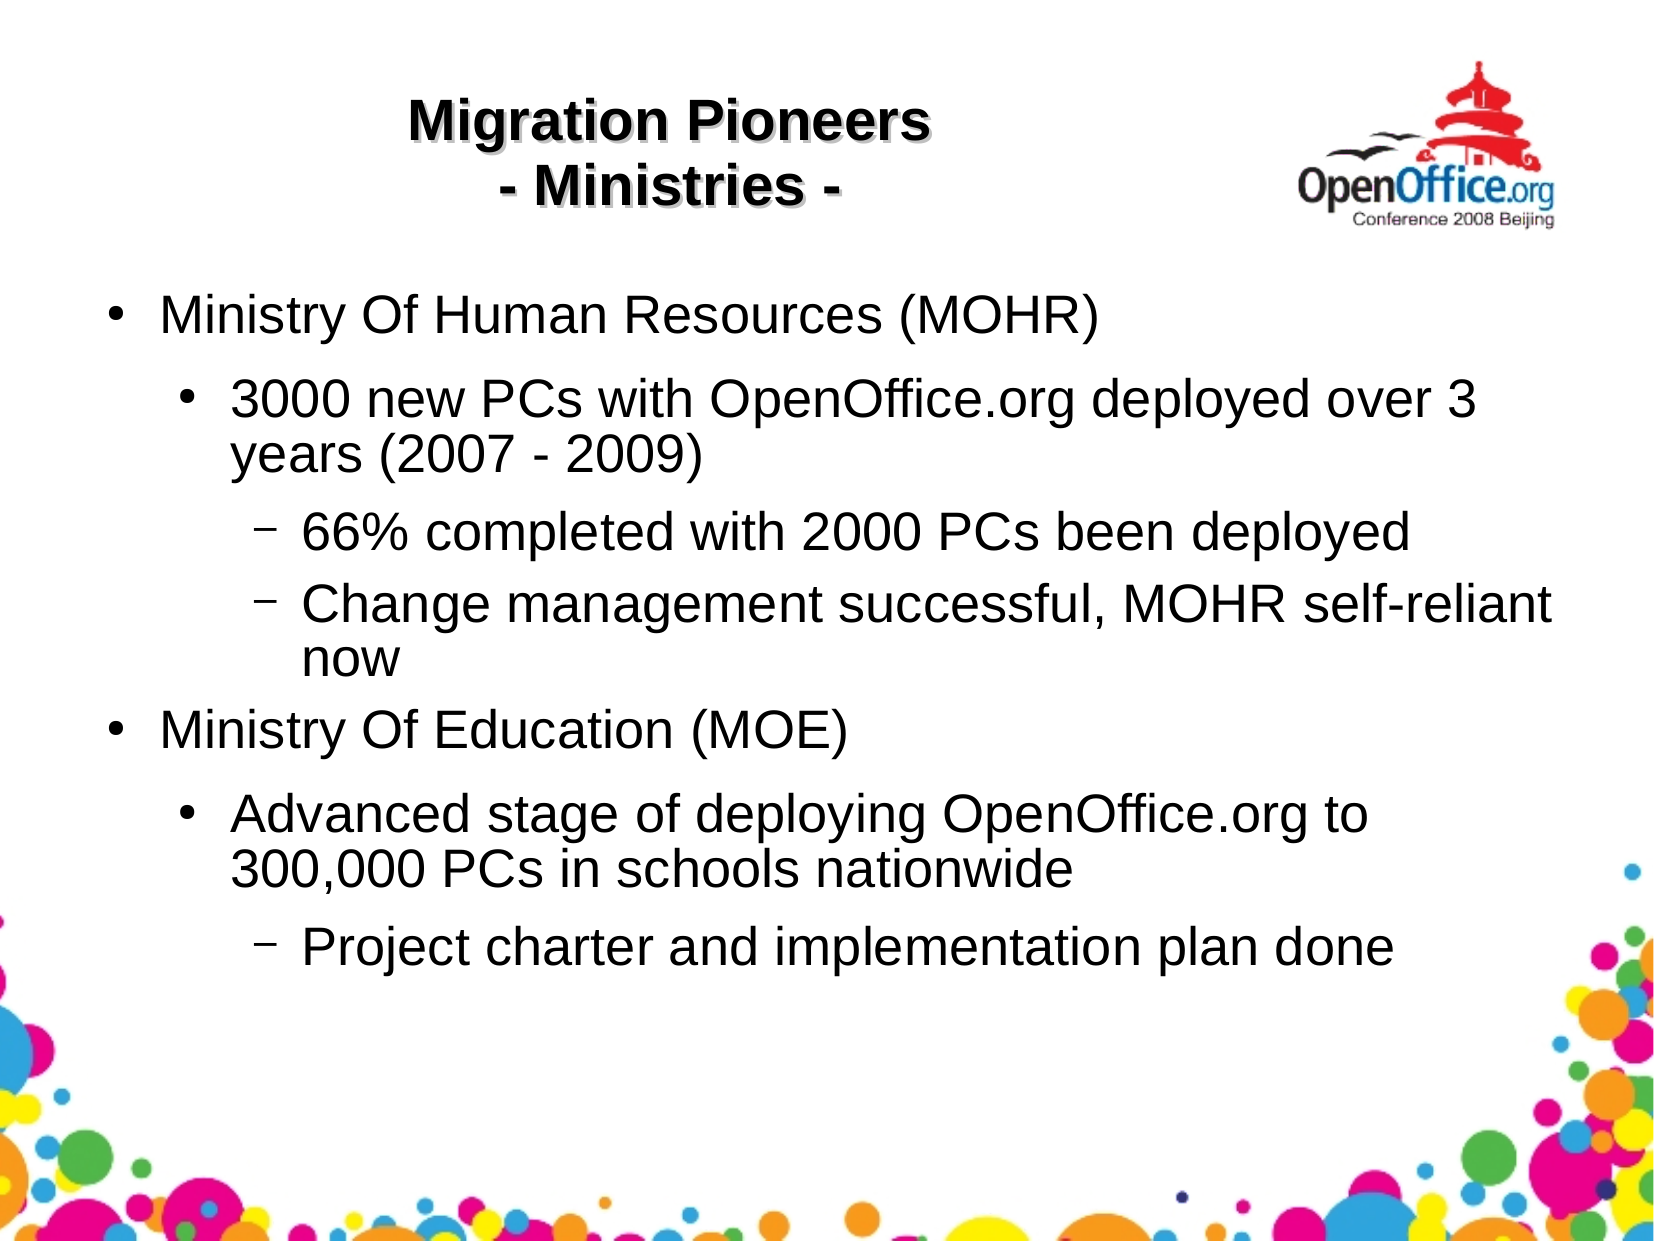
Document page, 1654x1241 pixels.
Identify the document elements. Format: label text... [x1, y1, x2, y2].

picture [1285, 51, 1569, 250]
list Ministry Of Human Resources (MOHR) 3000 new PCs with OpenOffice.org deployed over 3 years (2007 - 2009) 66% completed with 2000 PCs been deployed Change management successful, MOHR self-reliant now Ministry Of Education (MOE) Advanced stage of deploying OpenOffice.org to 300,000 PCs in schools nationwide Project charter and implementation plan done [88, 290, 1577, 1094]
title Migration Pioneers - Ministries - [82, 56, 1258, 250]
picture [0, 810, 1654, 1241]
